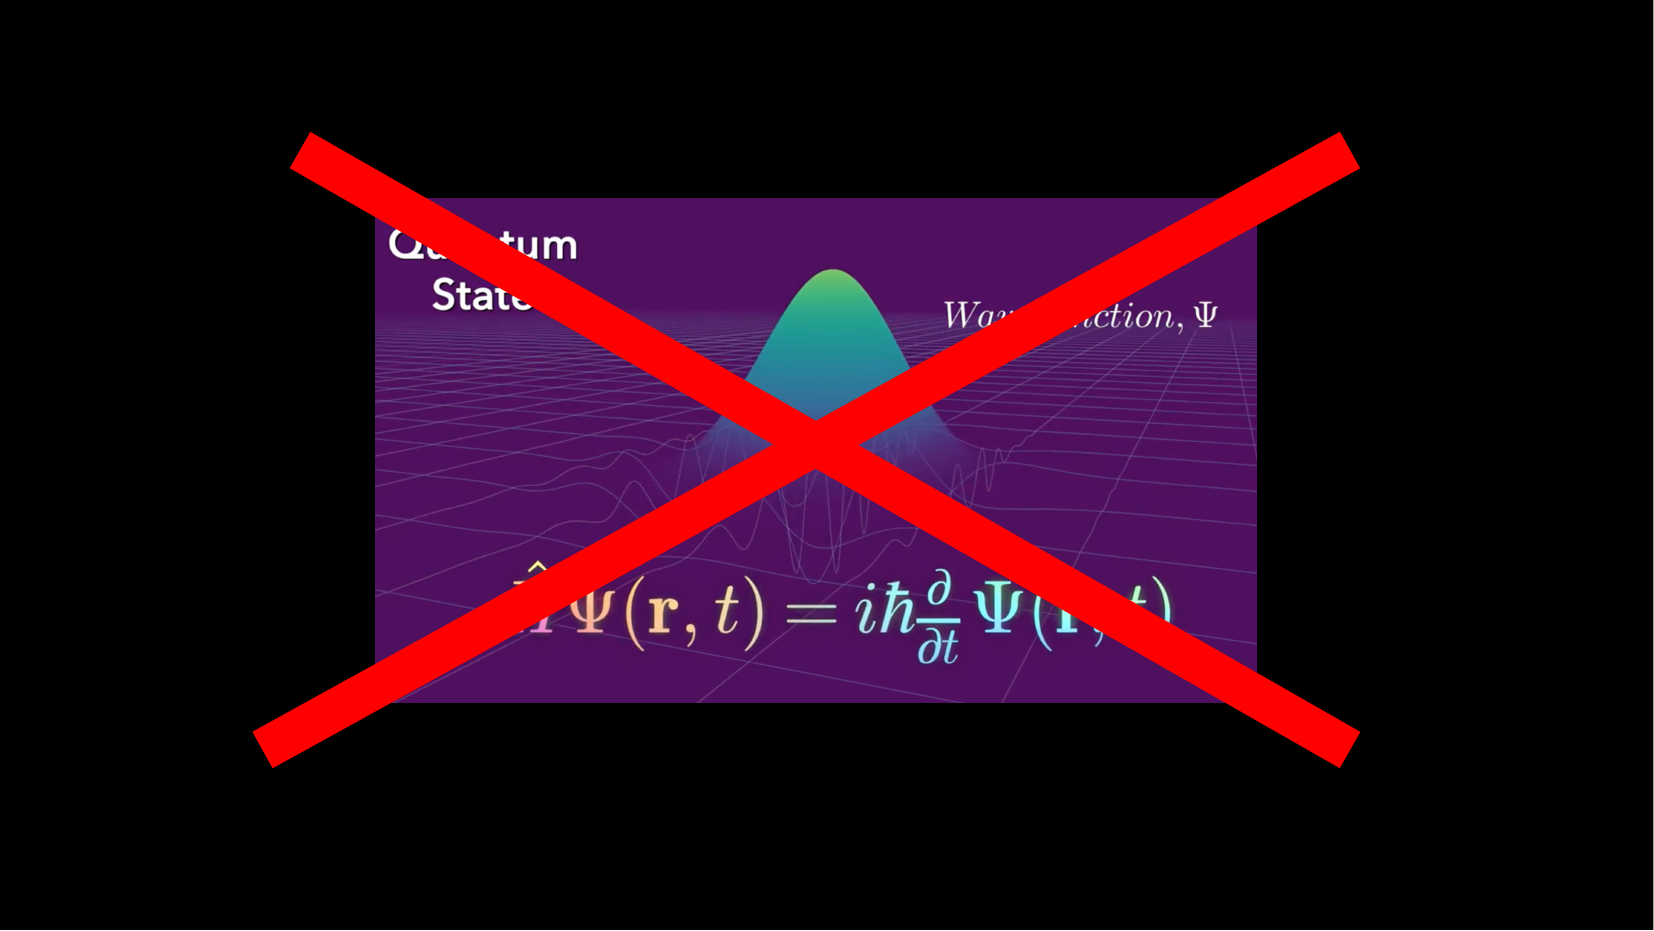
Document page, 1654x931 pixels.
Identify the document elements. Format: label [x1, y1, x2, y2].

picture [861, 226, 1257, 672]
picture [375, 218, 772, 663]
picture [428, 198, 1218, 420]
picture [393, 469, 1223, 703]
